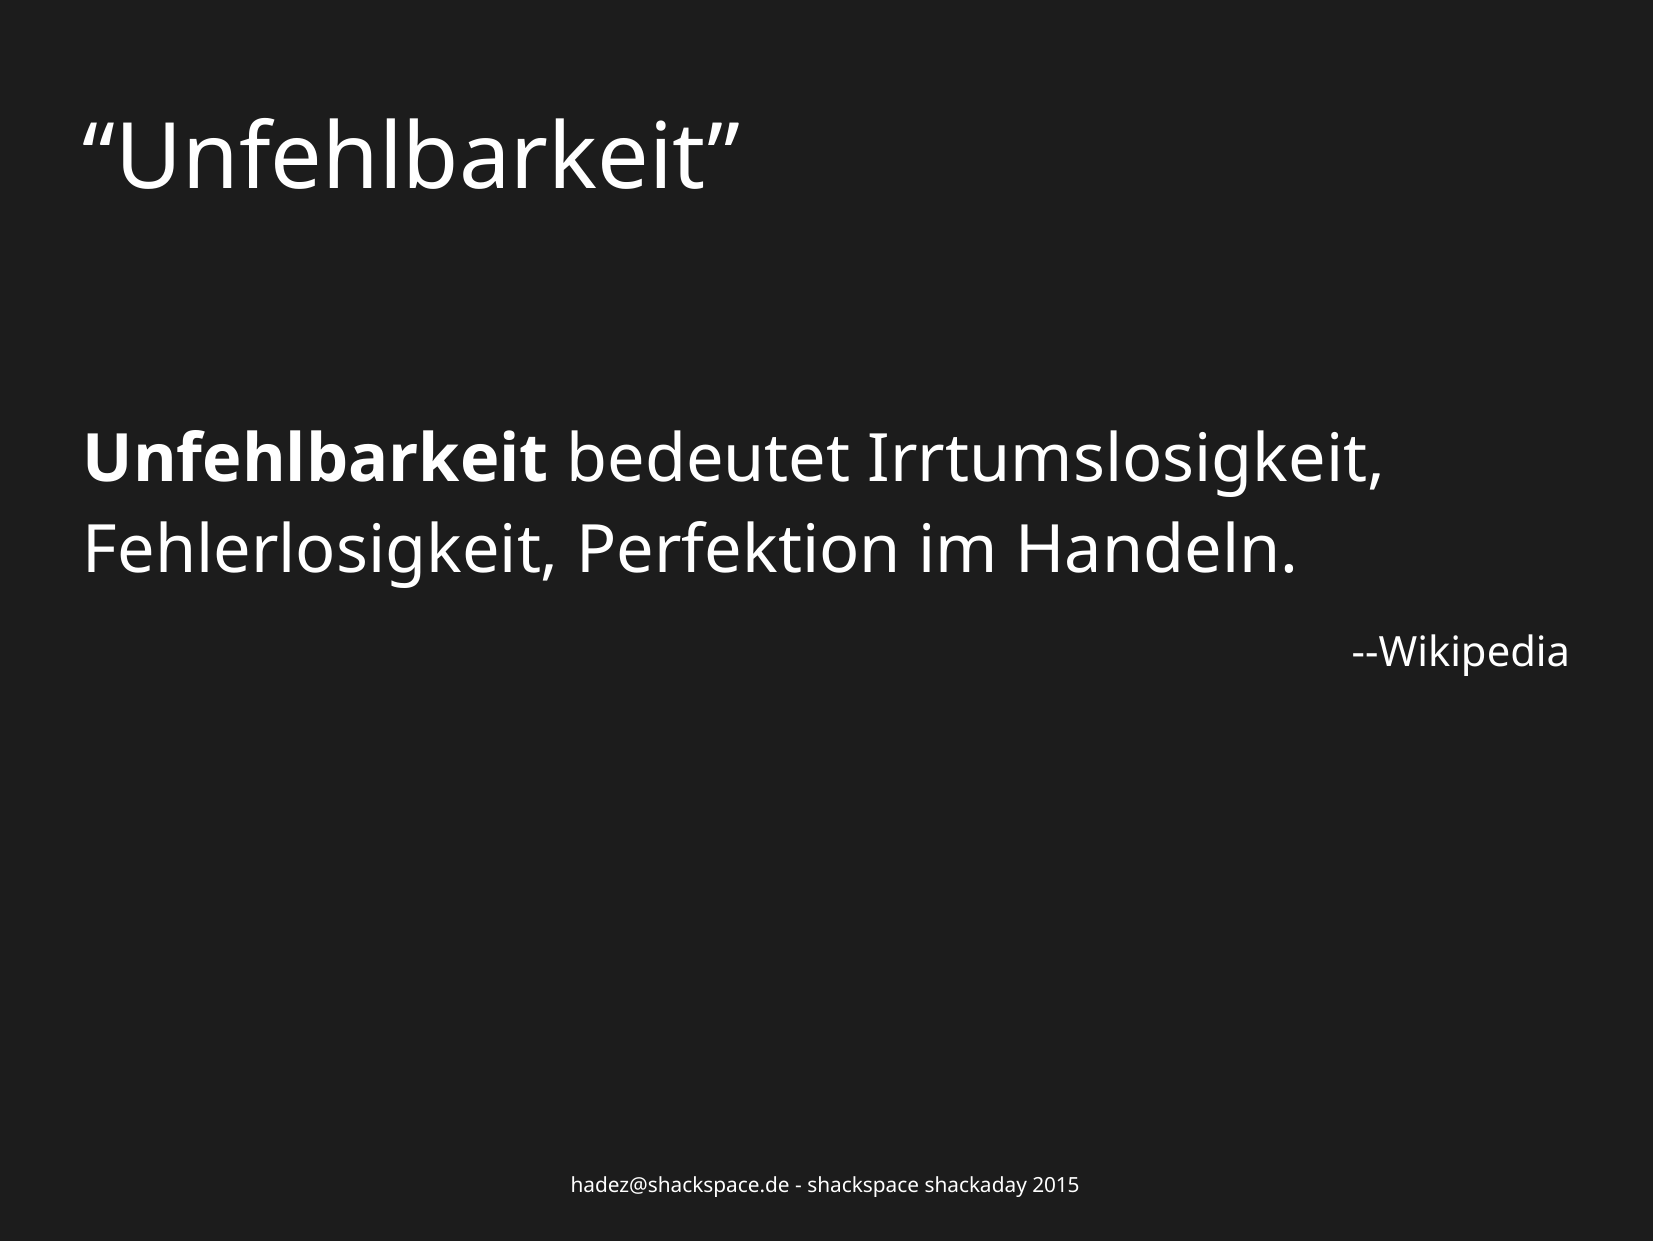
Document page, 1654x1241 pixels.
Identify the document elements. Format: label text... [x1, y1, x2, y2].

list Unfehlbarkeit bedeutet Irrtumslosigkeit, Fehlerlosigkeit, Perfektion im Handeln. --Wikipedia [82, 290, 1571, 1141]
title “Unfehlbarkeit” [82, 49, 1571, 257]
